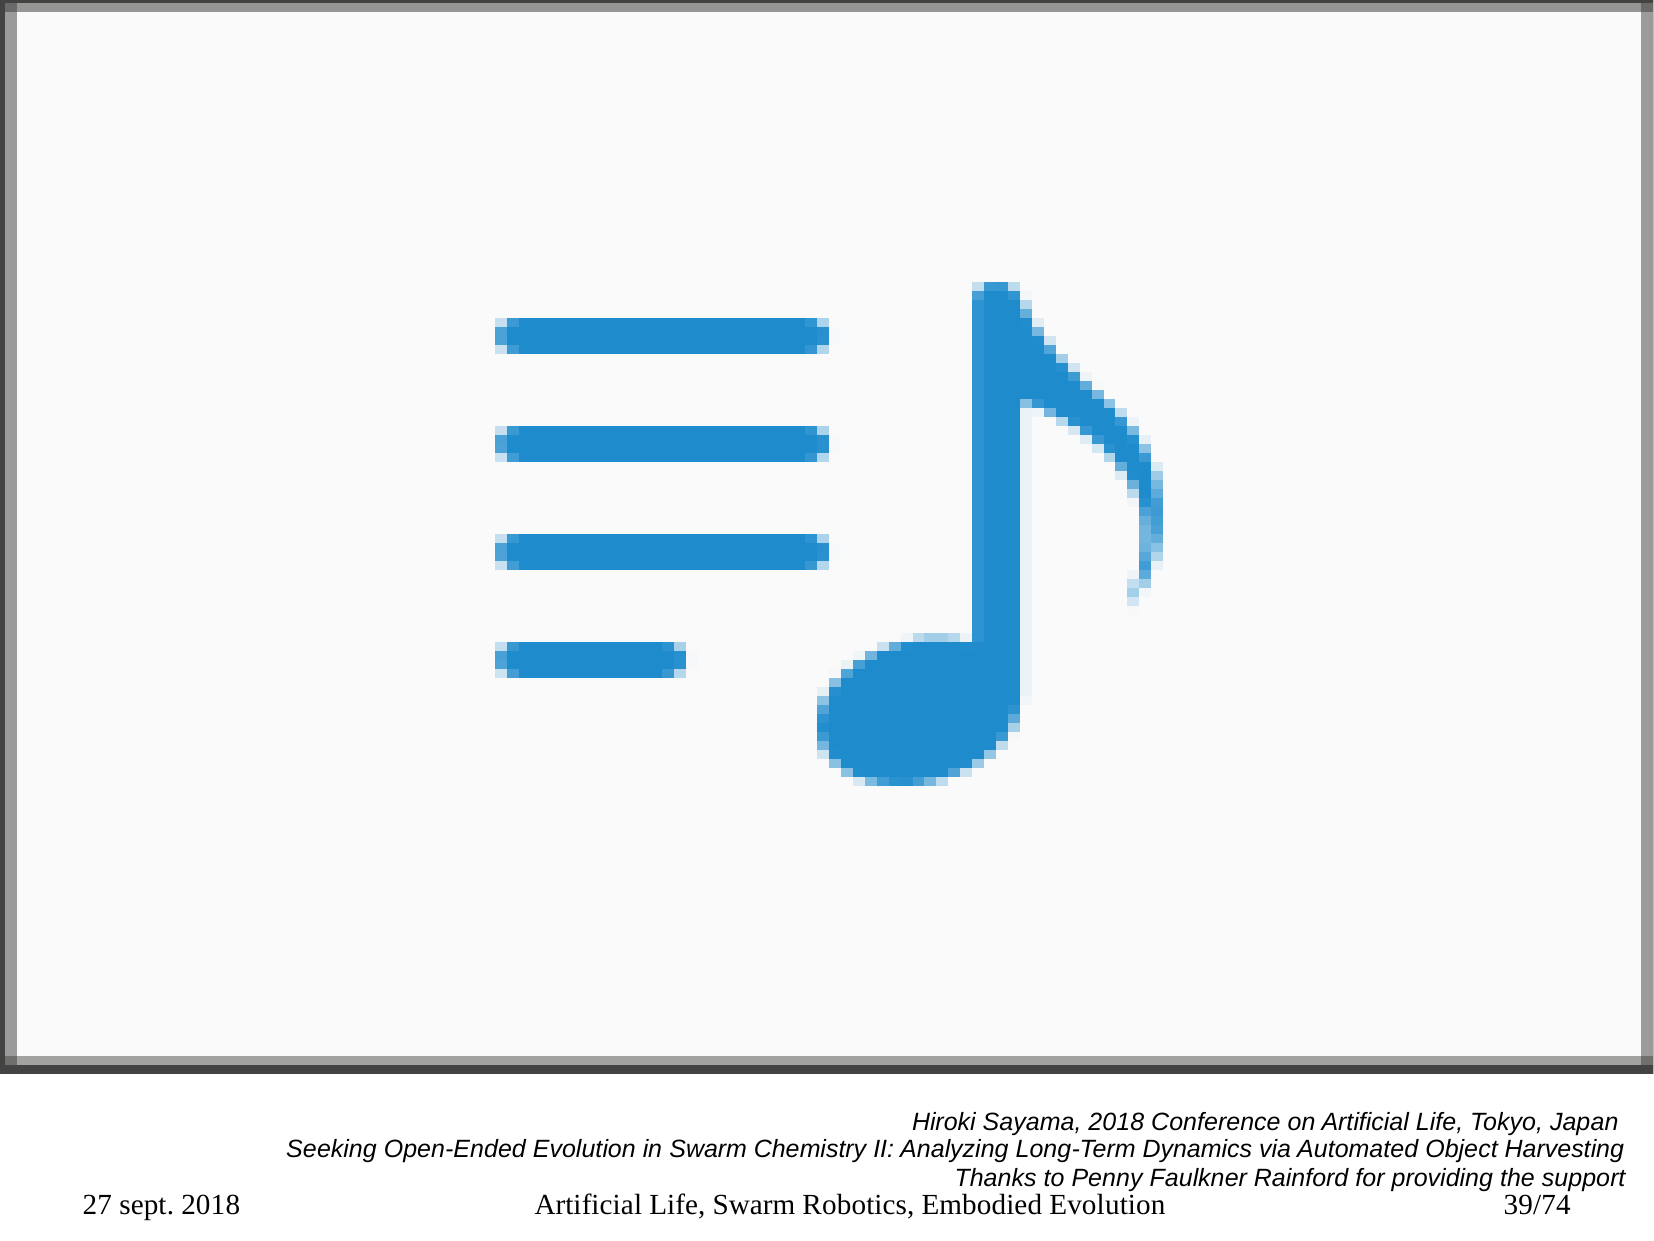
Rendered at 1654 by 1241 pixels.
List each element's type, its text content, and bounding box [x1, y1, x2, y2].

text_box Hiroki Sayama, 2018 Conference on Artificial Life, Tokyo, Japan Seeking Open-Ended Evolution in Swarm Chemistry II: Analyzing Long-Term Dynamics via Automated Object Harvesting Thanks to Penny Faulkner Rainford for providing the support [177, 1099, 1642, 1199]
text_box [0, 0, 1654, 1075]
